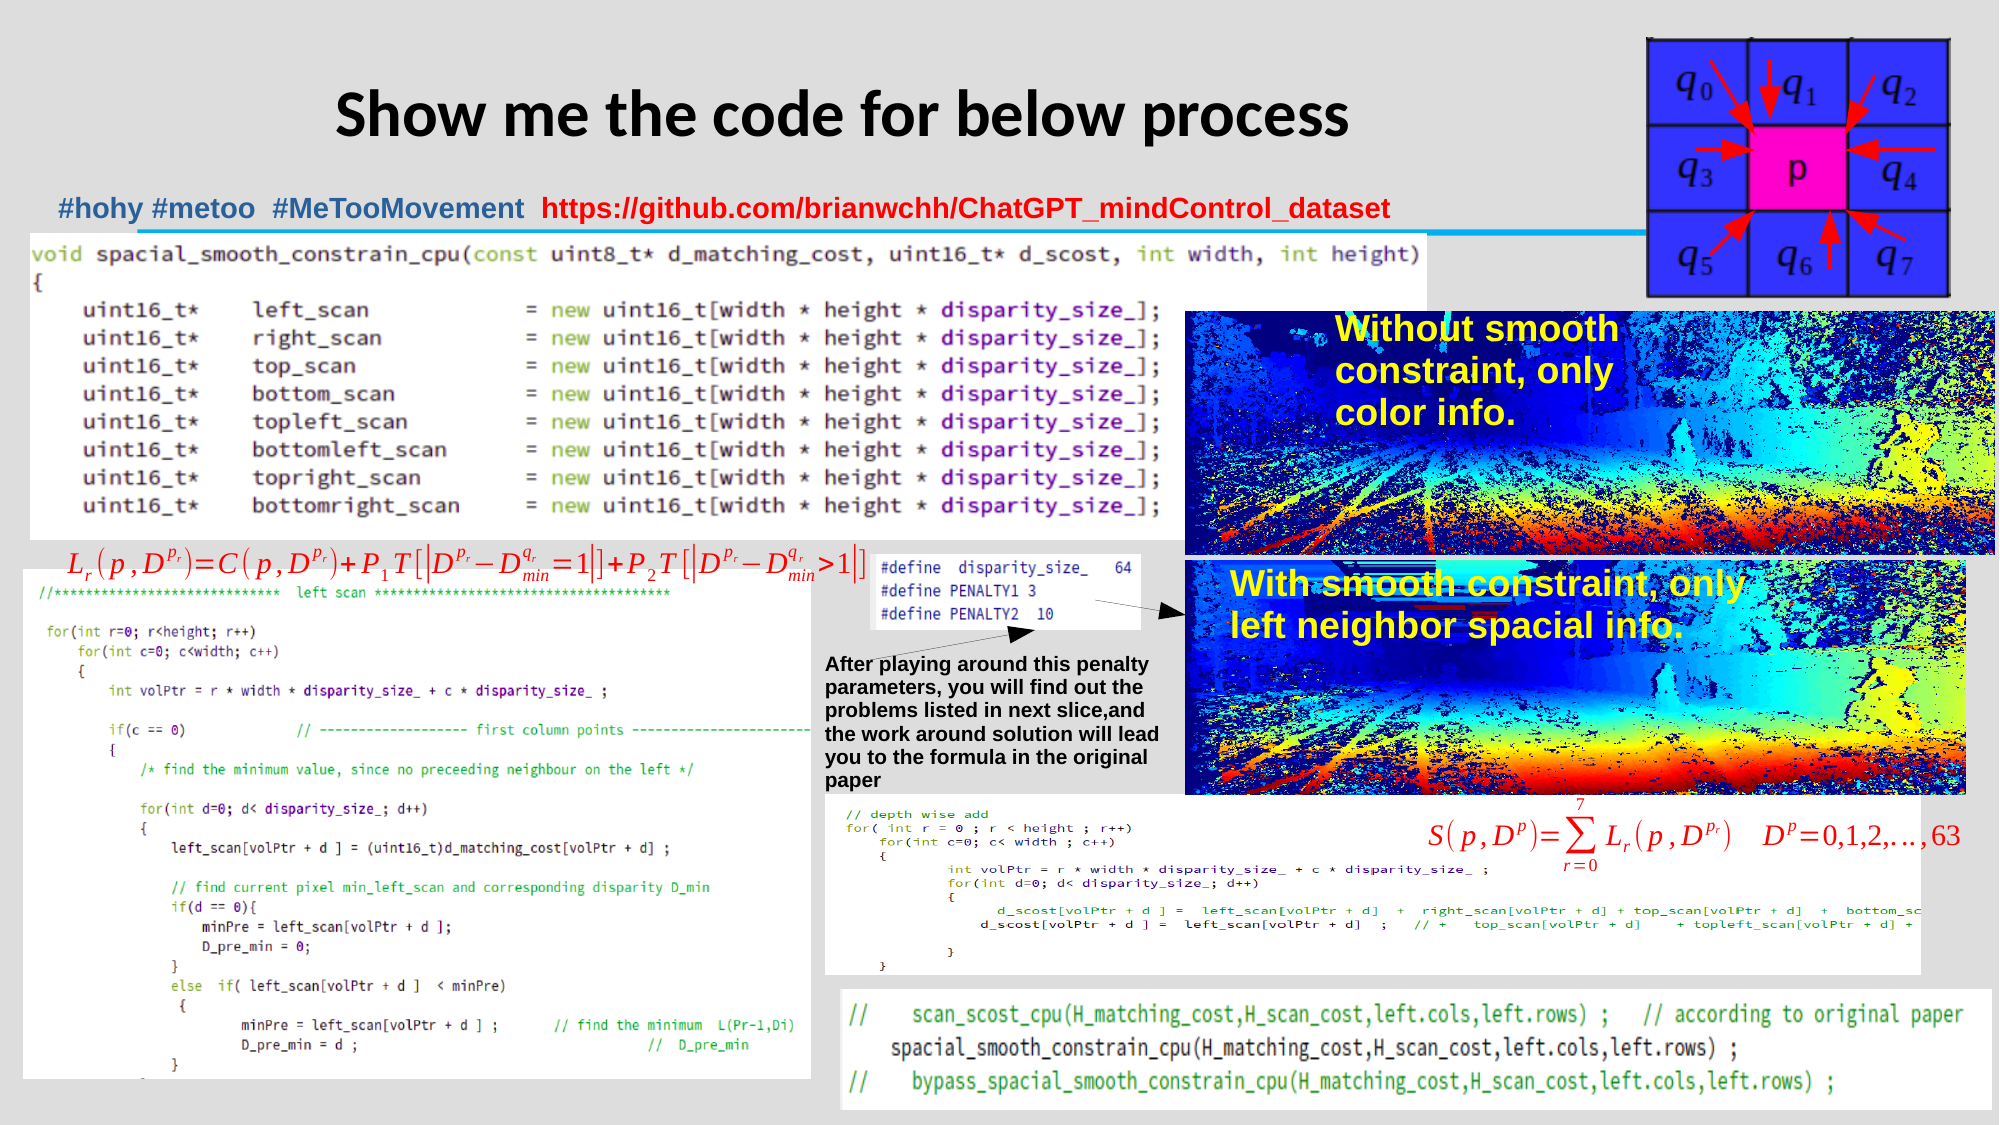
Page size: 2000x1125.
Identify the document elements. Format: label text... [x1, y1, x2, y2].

picture [1741, 446, 1751, 457]
picture [1749, 311, 1760, 335]
text_box Without smooth constraint, only color info. [1320, 299, 1711, 441]
picture [840, 989, 1992, 1111]
chart [1420, 795, 1968, 876]
text_box With smooth constraint, only left neighbor spacial info. [1215, 554, 1801, 738]
picture [1711, 360, 1719, 371]
picture [825, 560, 1966, 976]
text_box #hohy #metoo #MeTooMovement https://github.com/brianwchh/ChatGPT_mindControl_dataset [0, 184, 1646, 233]
text_box After playing around this penalty parameters, you will find out the problems listed in next slice,and the work around solution will lead you to the formula in the original paper [810, 645, 1186, 800]
picture [1711, 340, 1720, 353]
picture [23, 569, 811, 1079]
text_box Show me the code for below process [327, 62, 1360, 158]
picture [30, 233, 1995, 555]
picture [1724, 436, 1732, 456]
picture [1646, 37, 1951, 300]
chart [60, 542, 874, 586]
picture [870, 554, 1141, 631]
